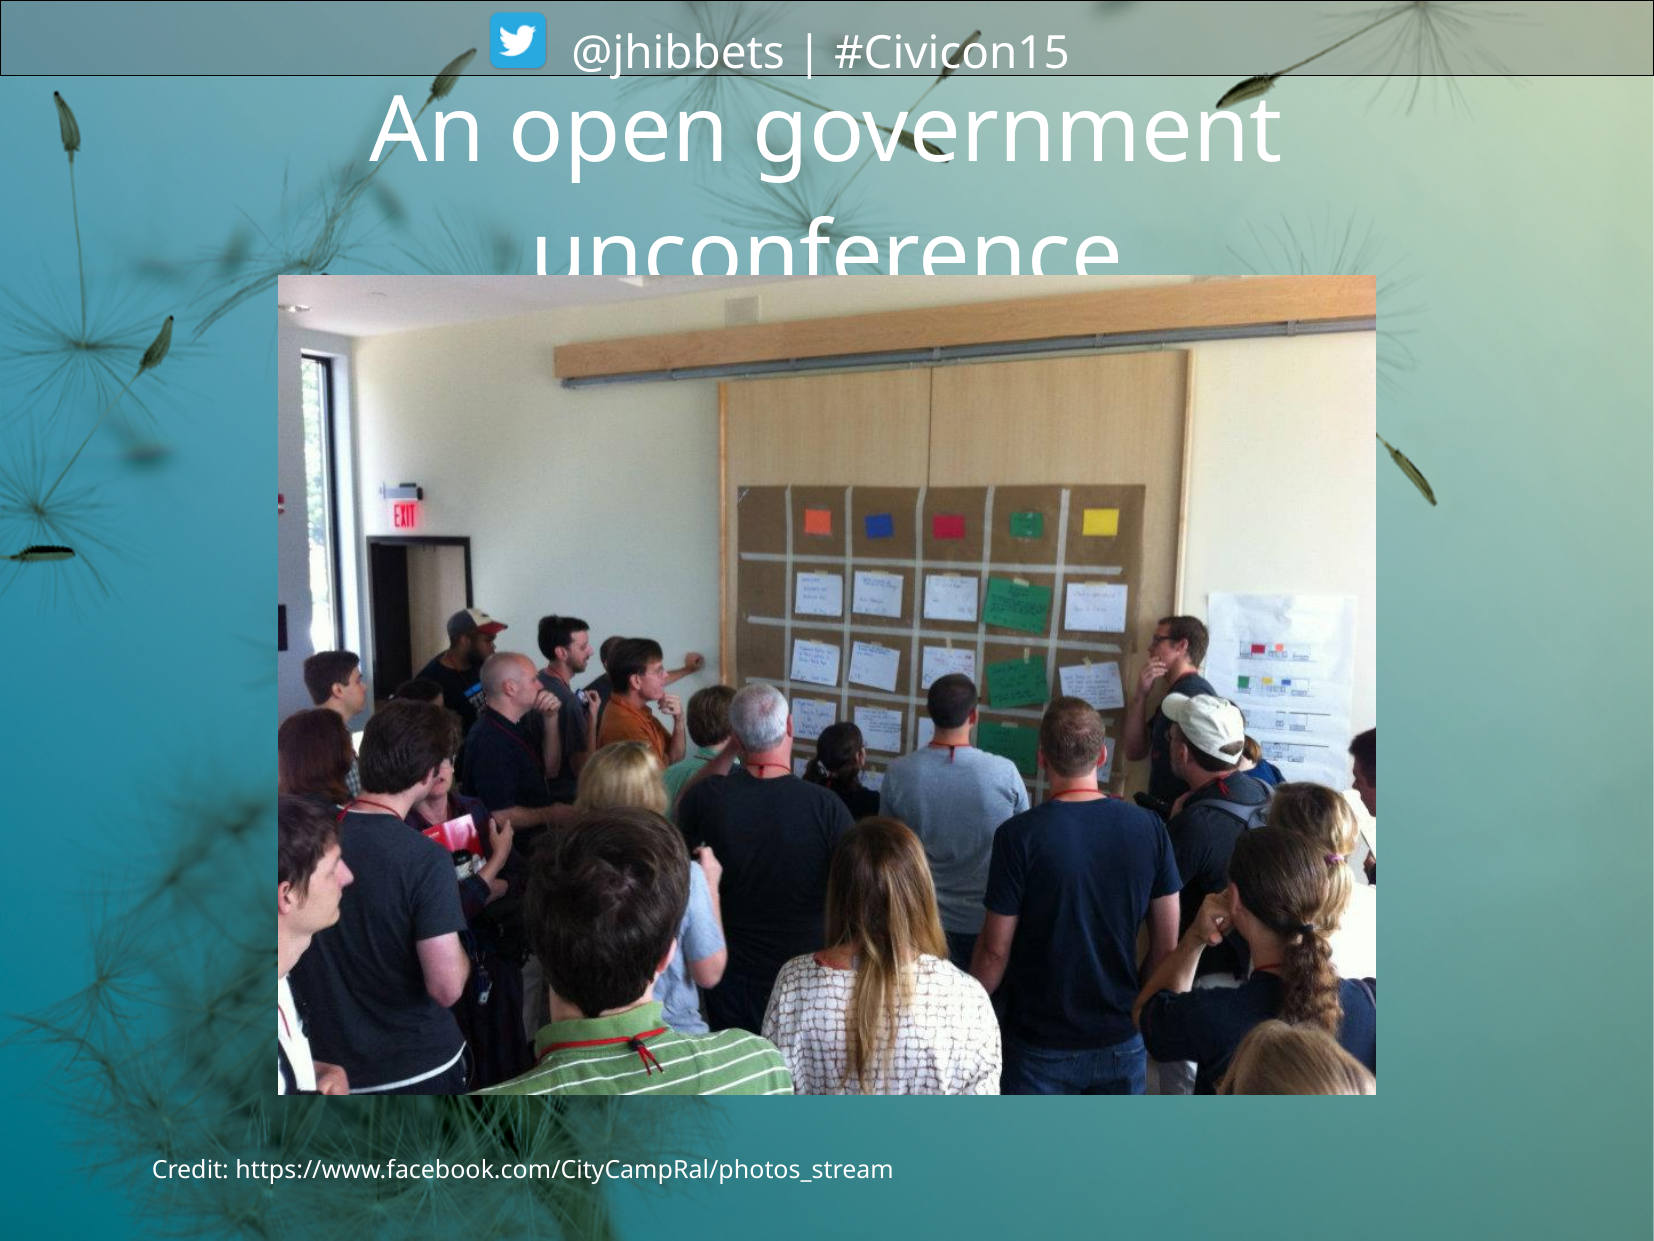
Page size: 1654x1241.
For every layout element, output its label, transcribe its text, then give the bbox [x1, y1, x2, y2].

title An open government unconference [82, 84, 1571, 292]
picture [488, 11, 549, 72]
text_box Credit: https://www.facebook.com/CityCampRal/photos_stream [137, 1144, 921, 1185]
picture [0, 76, 1654, 1241]
